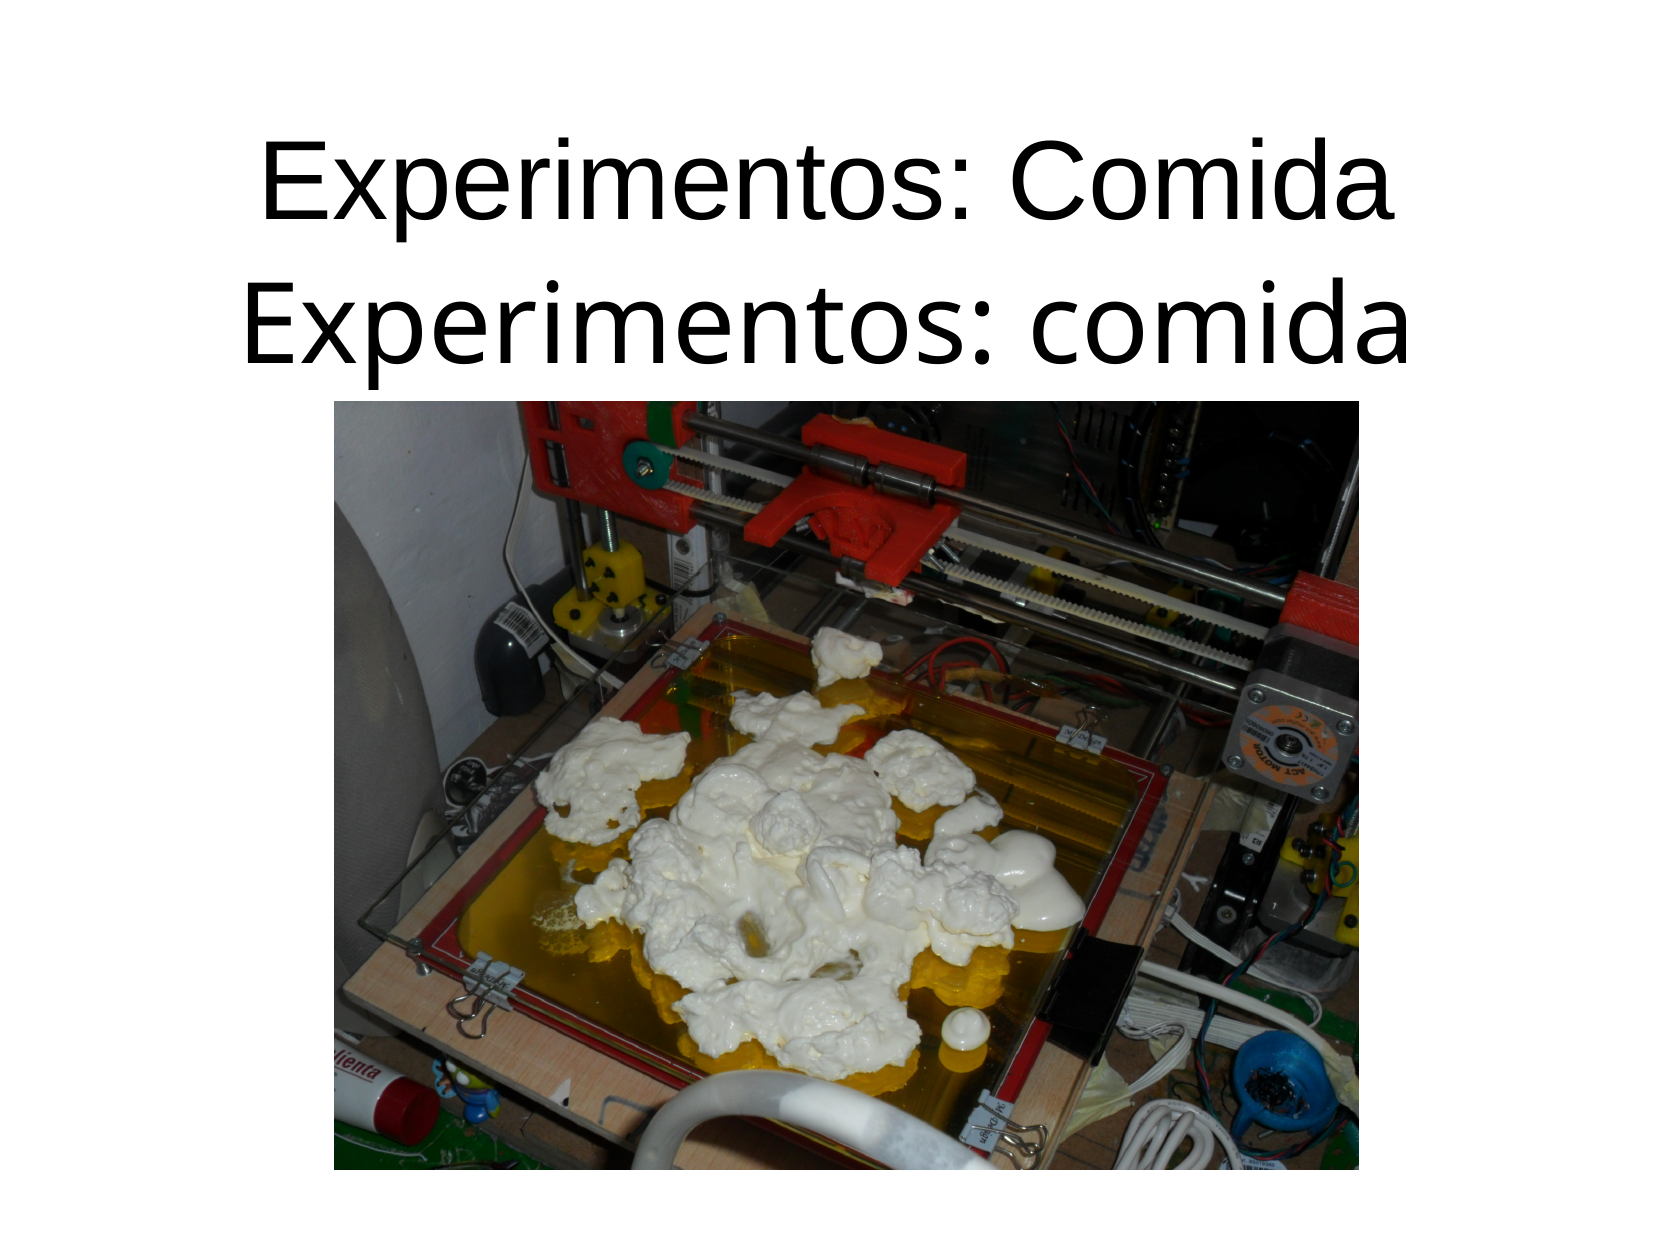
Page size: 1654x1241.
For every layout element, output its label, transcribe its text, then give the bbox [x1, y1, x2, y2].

picture [334, 401, 1359, 1170]
text_box Experimentos: Comida Experimentos: comida [94, 110, 1560, 1130]
